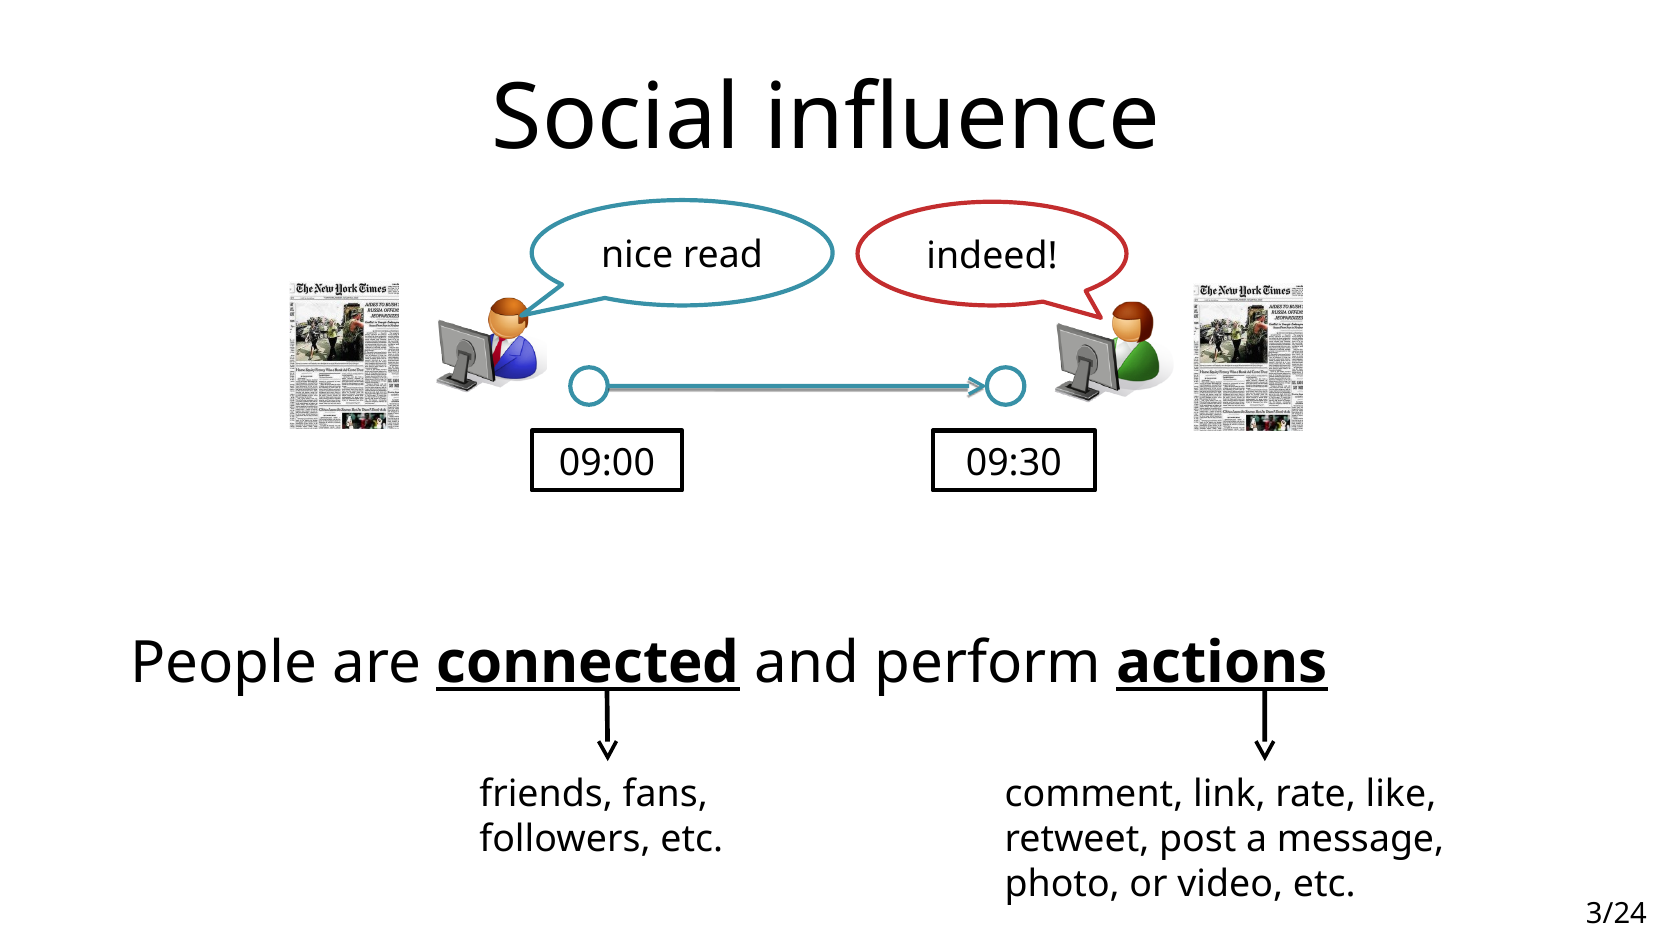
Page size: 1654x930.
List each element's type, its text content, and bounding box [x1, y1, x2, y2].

picture [1193, 283, 1303, 431]
picture [289, 281, 399, 429]
text_box People are connected and perform actions [102, 612, 1518, 713]
text_box nice read [521, 200, 833, 316]
text_box comment, link, rate, like, retweet, post a message, photo, or video, etc. [989, 761, 1497, 911]
title Social influence [82, 1, 1571, 225]
text_box friends, fans, followers, etc. [464, 761, 753, 866]
picture [435, 281, 547, 393]
text_box indeed! [857, 201, 1127, 318]
text_box [987, 367, 1025, 405]
text_box [570, 367, 608, 405]
text_box 09:00 [531, 430, 683, 491]
picture [1052, 283, 1175, 405]
text_box 09:30 [932, 430, 1096, 491]
